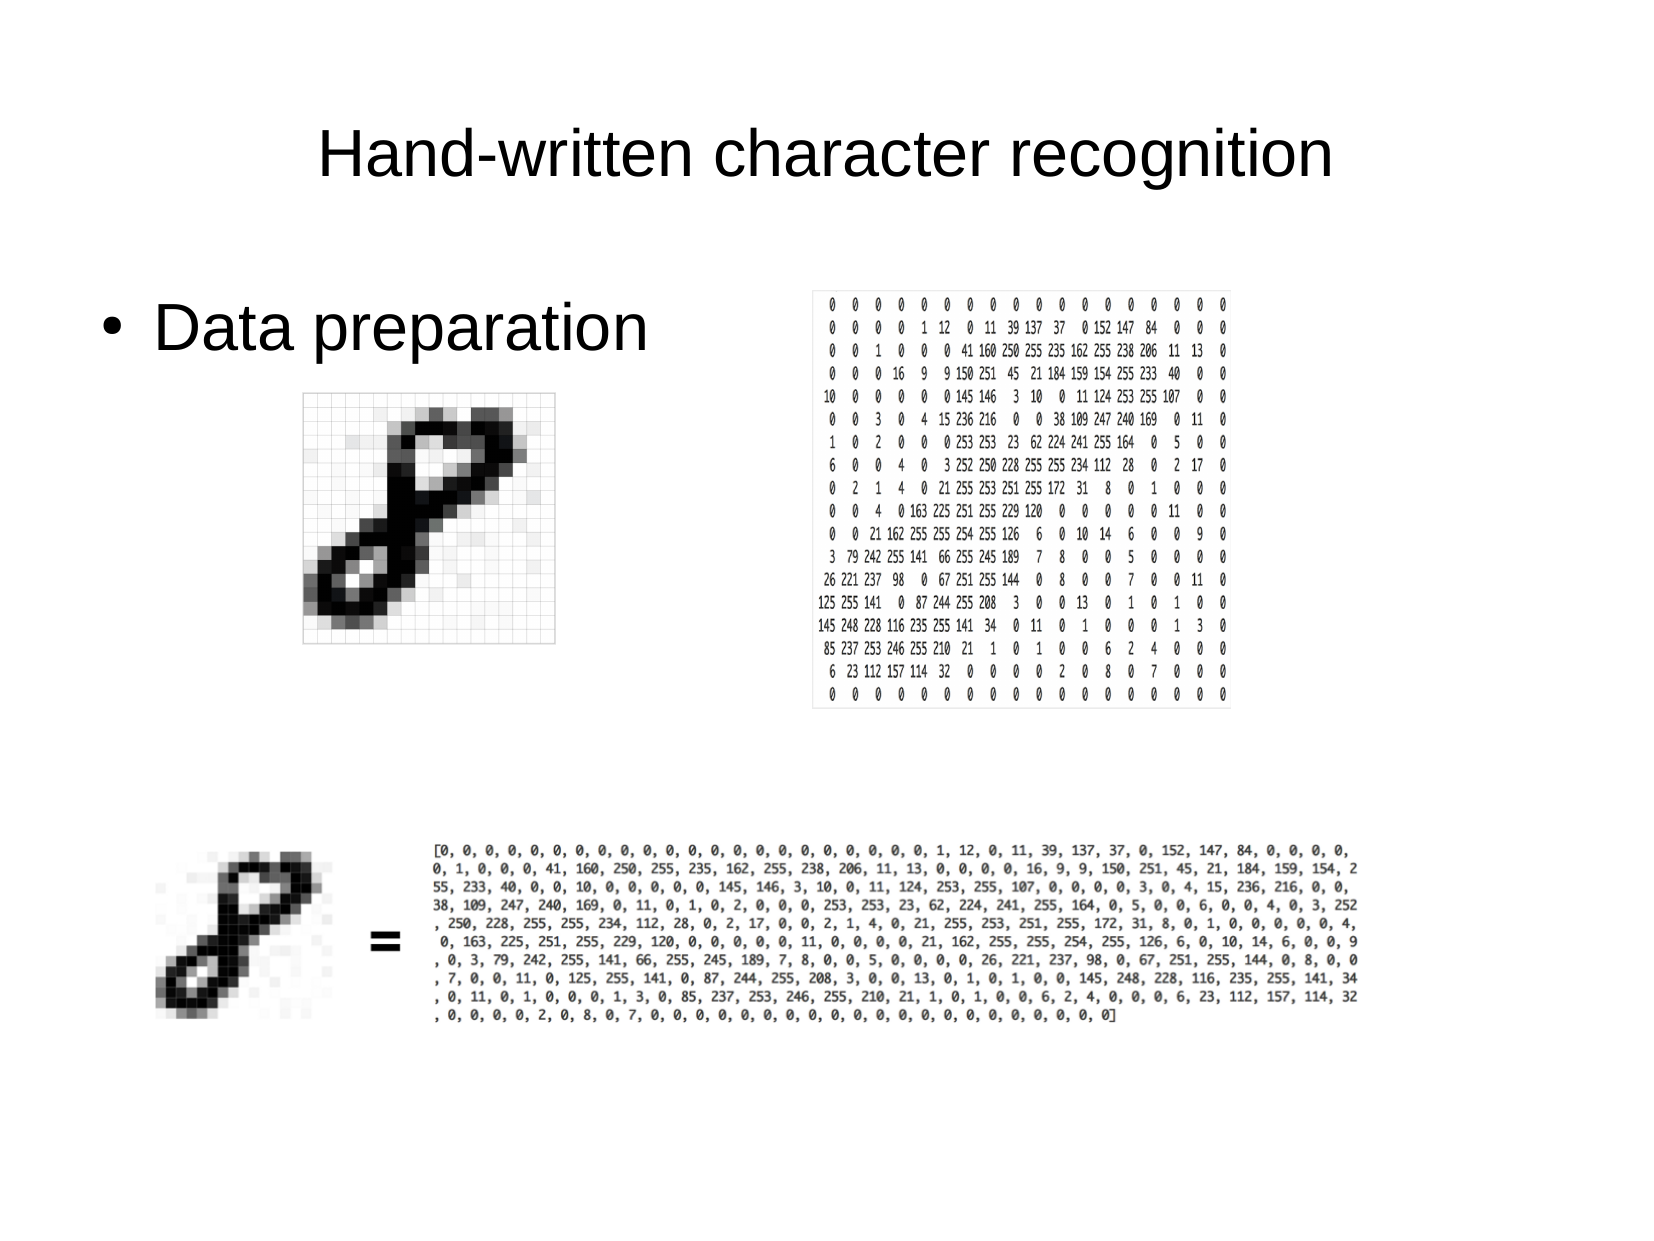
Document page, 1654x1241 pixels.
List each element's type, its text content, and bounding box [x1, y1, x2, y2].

list Data preparation [82, 290, 1571, 1010]
picture [154, 841, 1363, 1029]
picture [812, 290, 1231, 709]
title Hand-written character recognition [82, 49, 1571, 257]
picture [302, 392, 556, 646]
